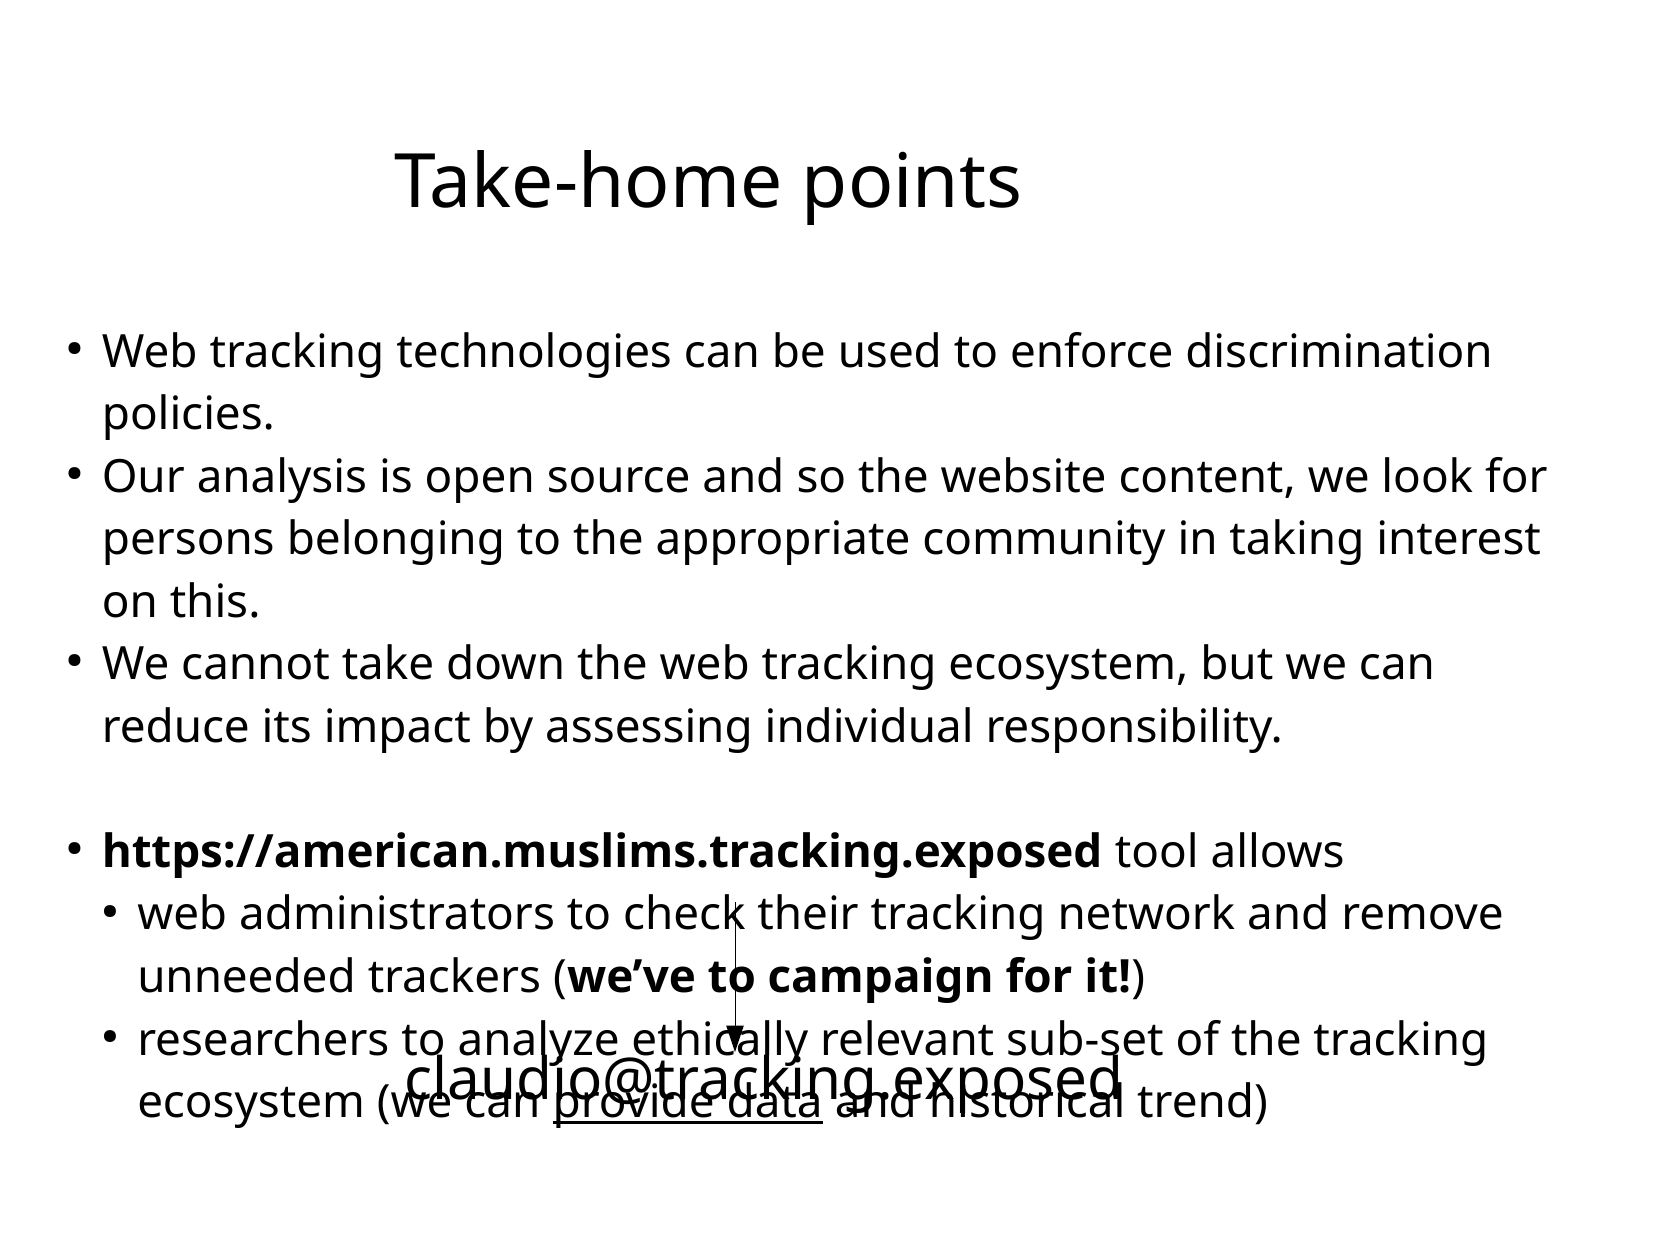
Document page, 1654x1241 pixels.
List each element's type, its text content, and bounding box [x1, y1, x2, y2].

text_box Web tracking technologies can be used to enforce discrimination policies. Our analysis is open source and so the website content, we look for persons belonging to the appropriate community in taking interest on this. We cannot take down the web tracking ecosystem, but we can reduce its impact by assessing individual responsibility. https://american.muslims.tracking.exposed tool allows web administrators to check their tracking network and remove unneeded trackers (we’ve to campaign for it!) researchers to analyze ethically relevant sub-set of the tracking ecosystem (we can provide data and historical trend) [51, 310, 1582, 962]
text_box claudio@tracking.exposed [390, 1030, 1122, 1118]
text_box Take-home points [105, 118, 1501, 261]
